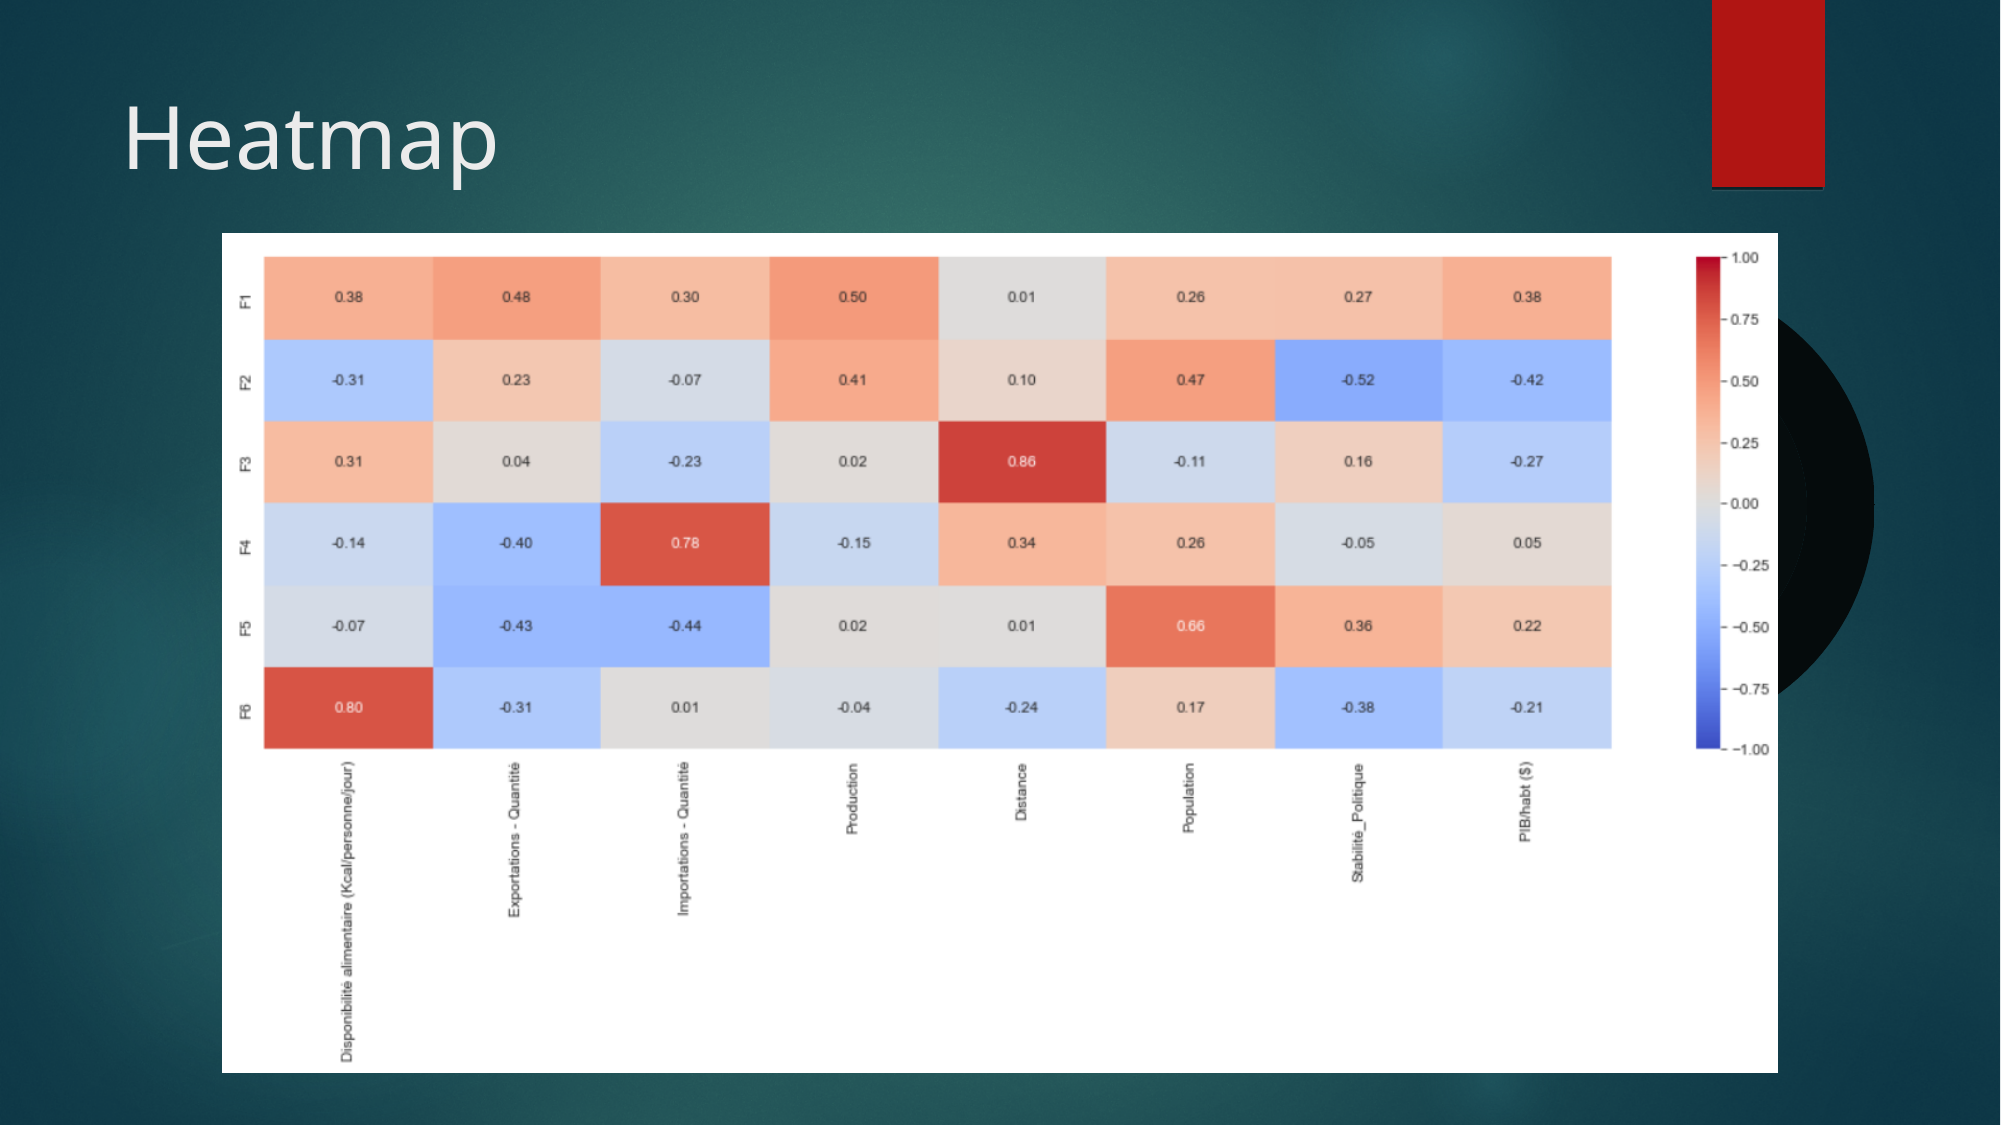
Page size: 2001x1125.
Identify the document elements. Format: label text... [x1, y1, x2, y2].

picture [222, 233, 1778, 1073]
title Heatmap [106, 74, 1649, 305]
